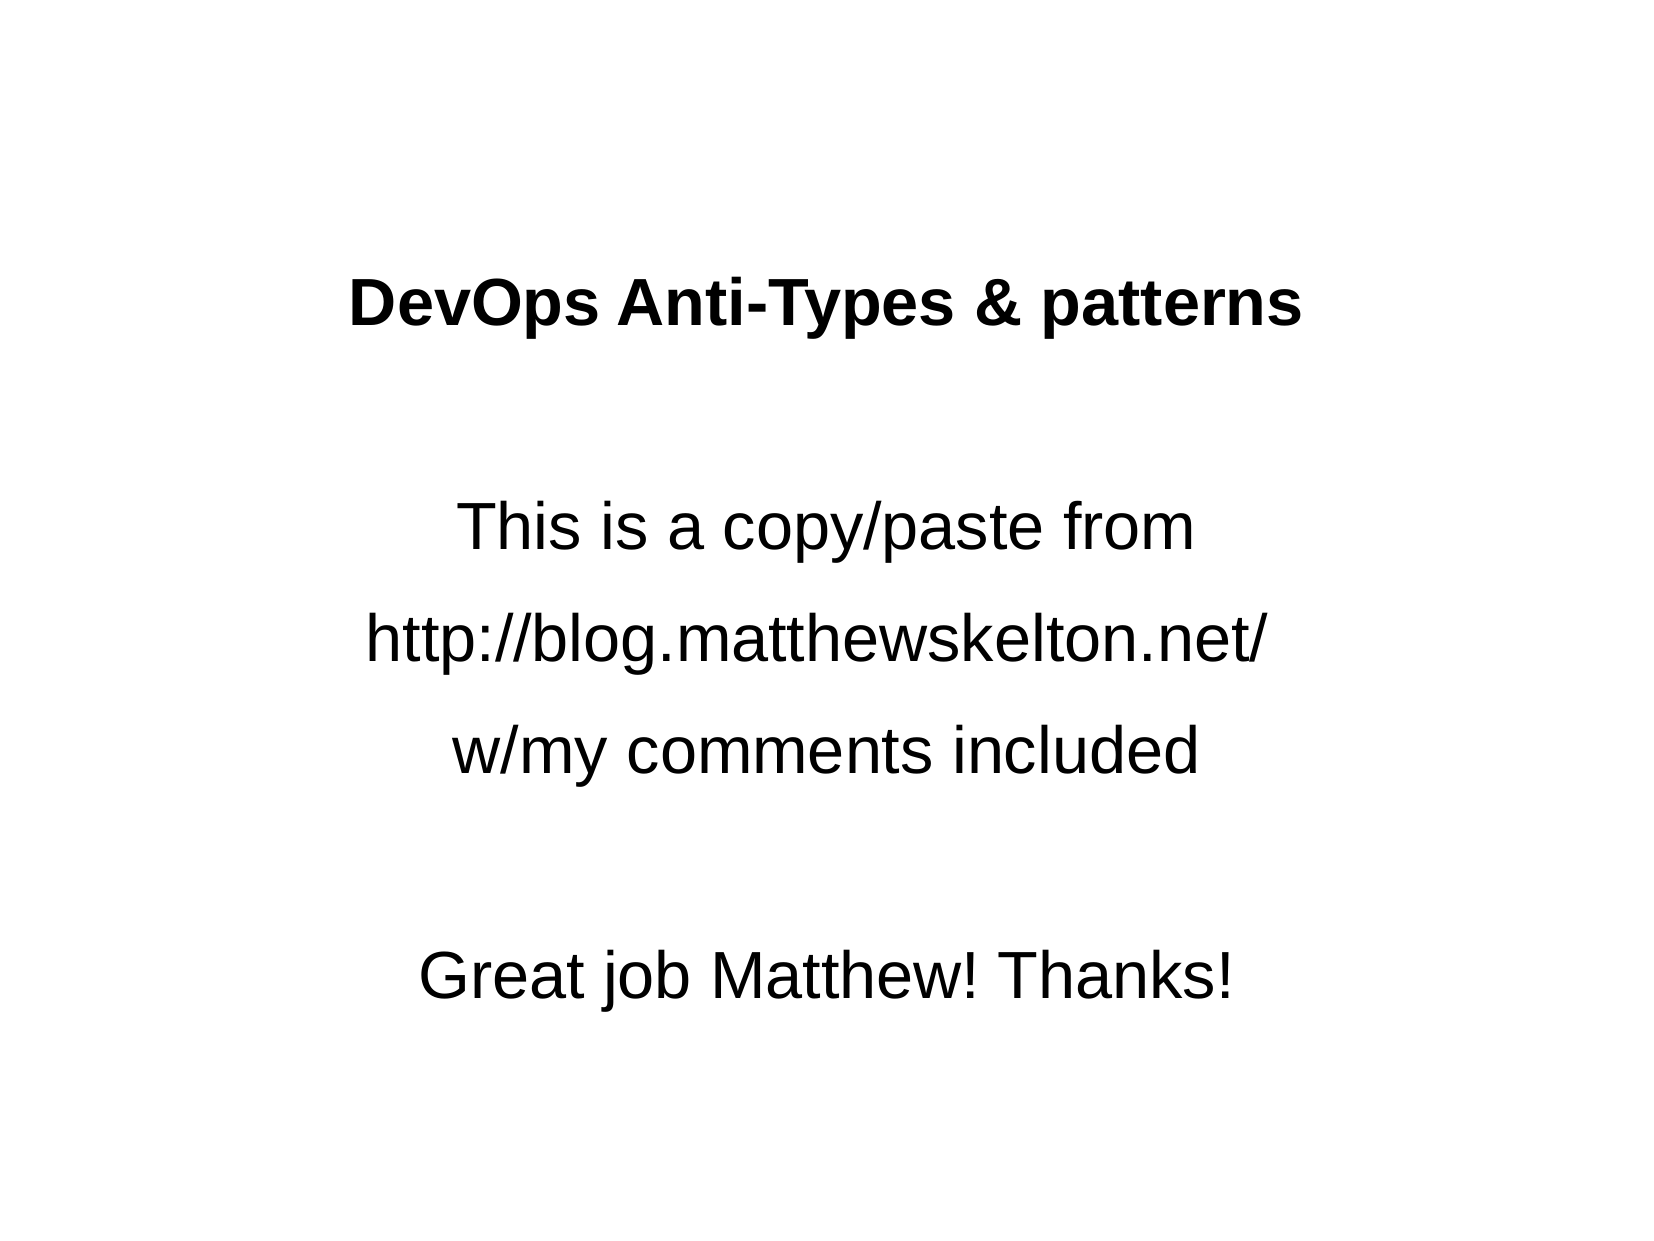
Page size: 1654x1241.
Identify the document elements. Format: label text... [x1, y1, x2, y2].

subtitle DevOps Anti-Types & patterns This is a copy/paste from http://blog.matthewskelton.net/ w/my comments included Great job Matthew! Thanks! [73, 145, 1581, 1095]
